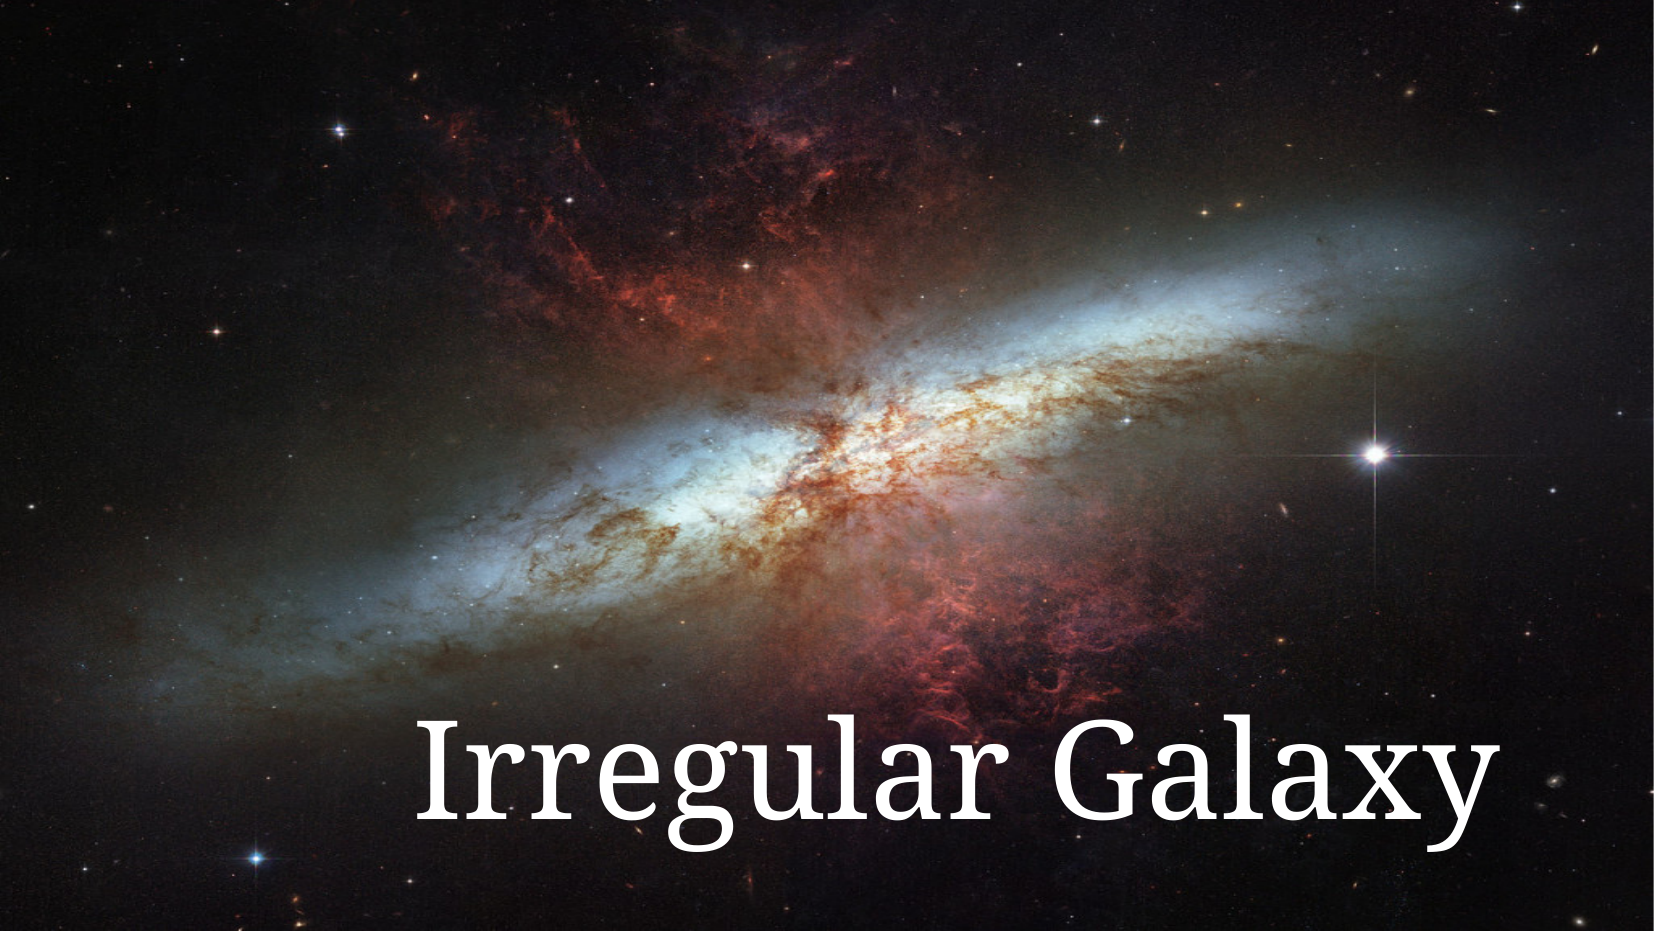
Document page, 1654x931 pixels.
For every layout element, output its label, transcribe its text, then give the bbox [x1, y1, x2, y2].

text_box Irregular Galaxy [397, 665, 1562, 900]
picture [0, 0, 1654, 931]
